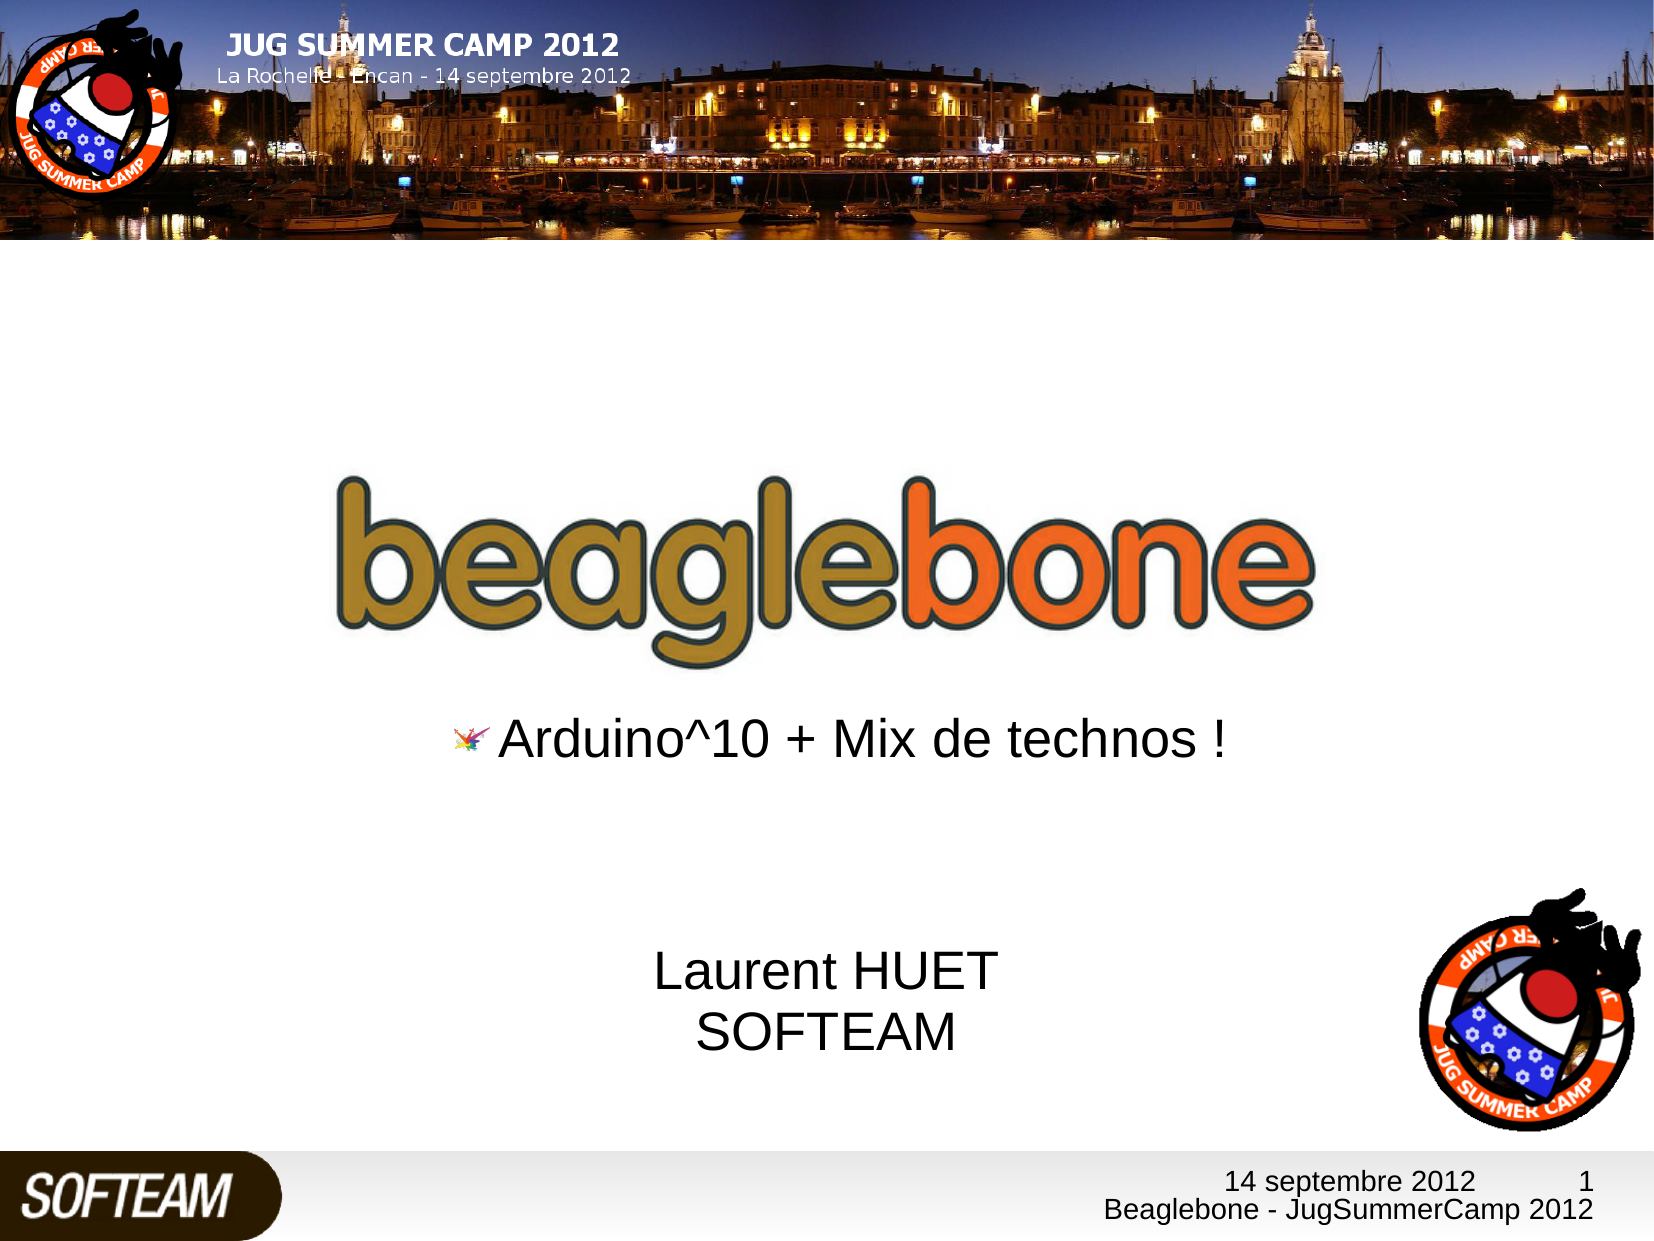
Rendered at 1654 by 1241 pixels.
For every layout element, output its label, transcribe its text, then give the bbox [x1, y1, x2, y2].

text_box Laurent HUET SOFTEAM [638, 933, 1016, 1069]
picture [1477, 885, 1654, 1149]
picture [0, 0, 1654, 240]
list Arduino^10 + Mix de technos ! [206, 708, 1477, 1241]
picture [0, 1151, 206, 1241]
picture [326, 465, 1327, 681]
